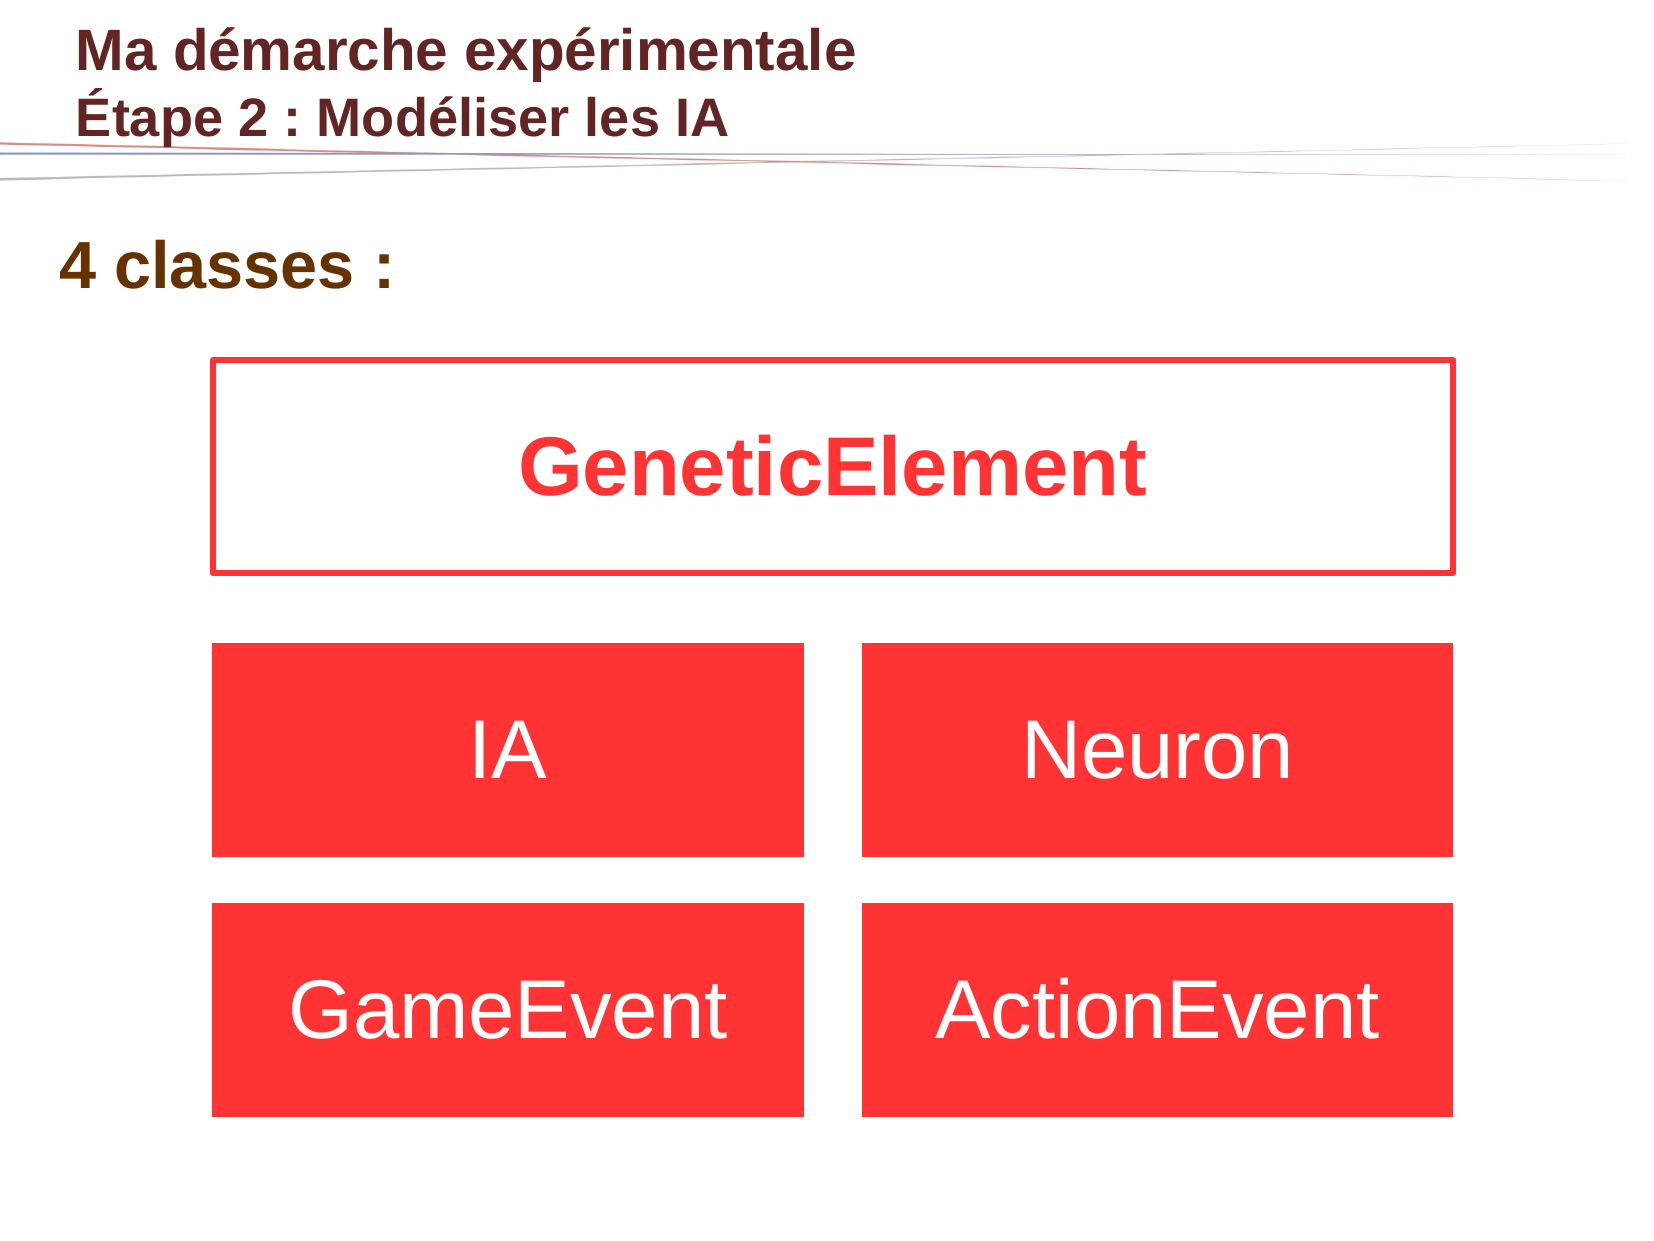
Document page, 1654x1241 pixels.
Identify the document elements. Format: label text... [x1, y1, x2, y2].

text_box IA [212, 643, 804, 857]
picture [0, 133, 1626, 208]
text_box 4 classes : [44, 220, 355, 314]
text_box ActionEvent [862, 903, 1453, 1117]
text_box Neuron [862, 643, 1453, 857]
text_box GeneticElement [212, 360, 1453, 573]
title Ma démarche expérimentale Étape 2 : Modéliser les IA [0, 11, 934, 130]
text_box GameEvent [212, 903, 804, 1117]
